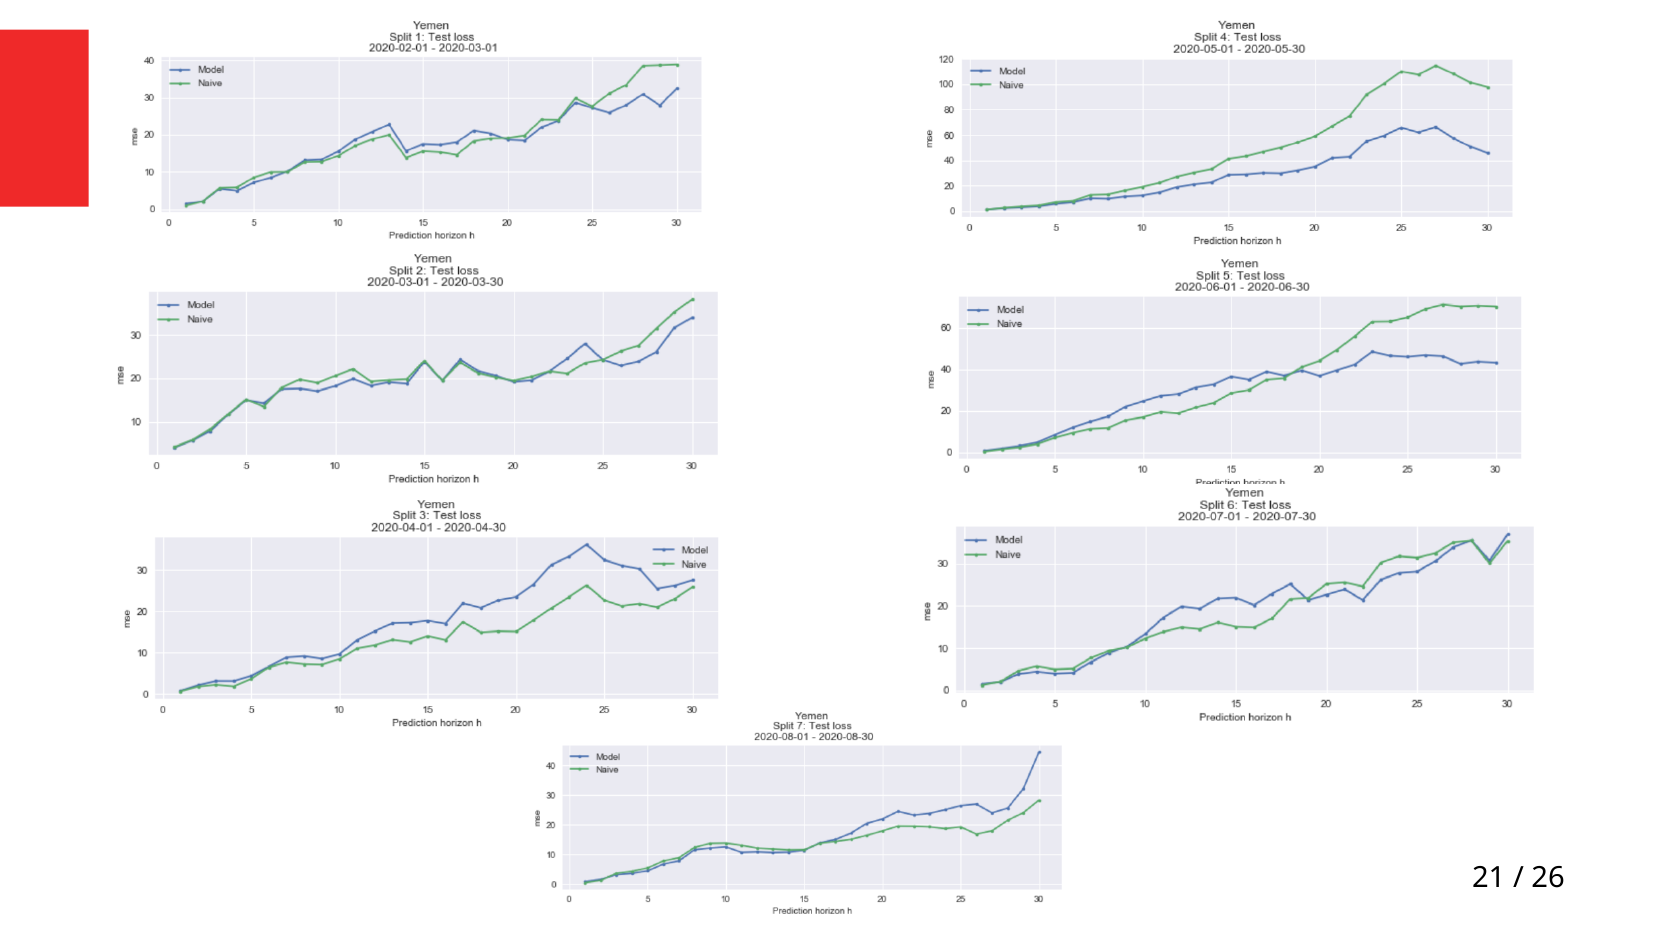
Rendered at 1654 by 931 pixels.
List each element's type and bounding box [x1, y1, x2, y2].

picture [103, 0, 1565, 916]
